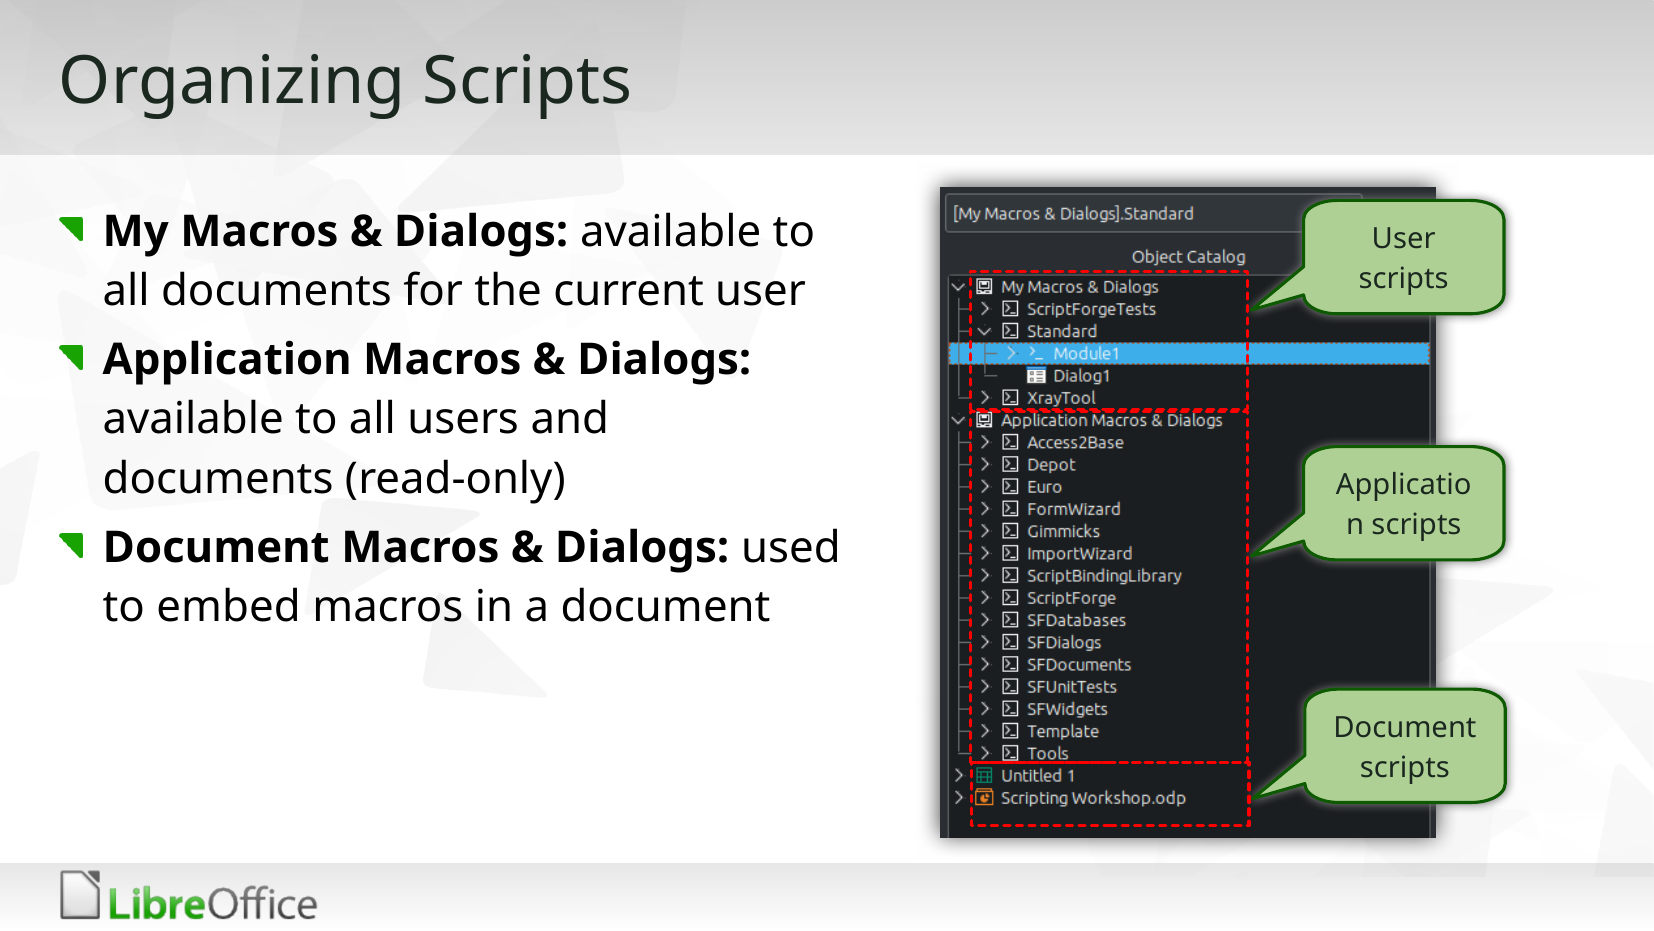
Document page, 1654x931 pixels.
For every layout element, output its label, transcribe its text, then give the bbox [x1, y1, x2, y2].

list My Macros & Dialogs: available to all documents for the current user Application Macros & Dialogs: available to all users and documents (read-only) Document Macros & Dialogs: used to embed macros in a document [59, 199, 849, 739]
picture [0, 0, 783, 698]
picture [915, 187, 1654, 877]
picture [41, 851, 337, 931]
text_box User scripts [1251, 200, 1504, 314]
text_box Application scripts [1251, 446, 1504, 560]
text_box Document scripts [1252, 689, 1506, 803]
title Organizing Scripts [59, 22, 1595, 133]
